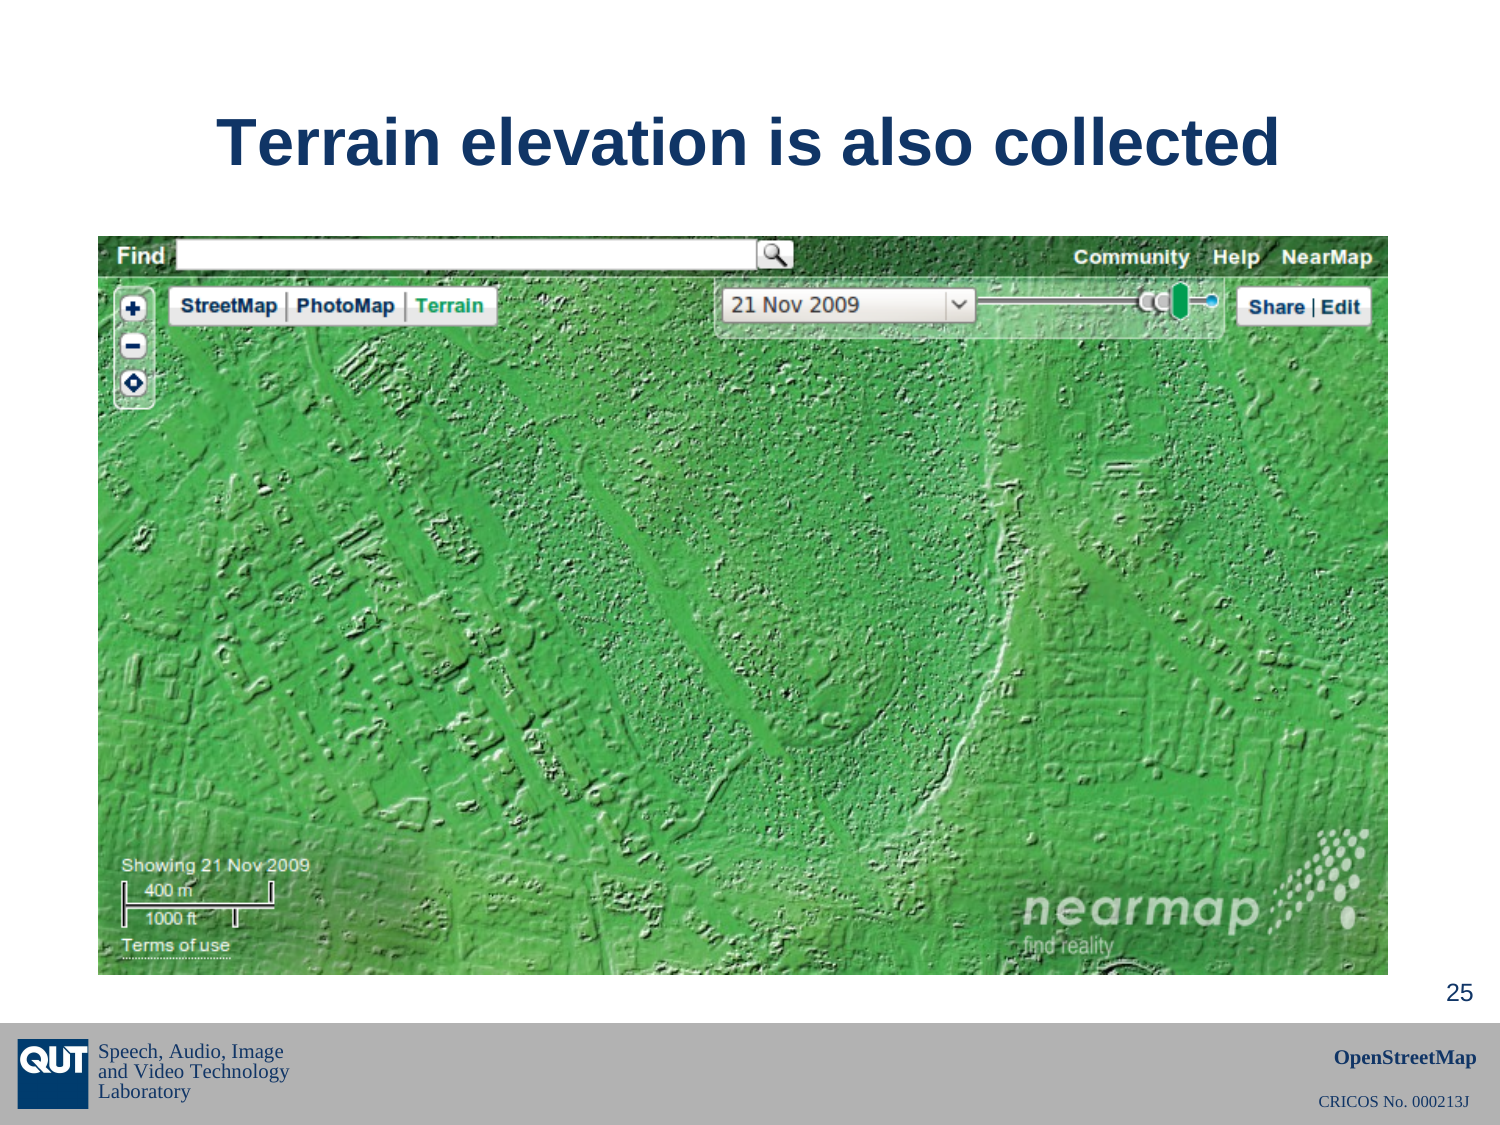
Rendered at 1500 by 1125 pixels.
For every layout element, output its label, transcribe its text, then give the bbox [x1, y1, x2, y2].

title Terrain elevation is also collected [74, 44, 1425, 233]
picture [17, 1039, 89, 1109]
picture [98, 236, 1388, 975]
